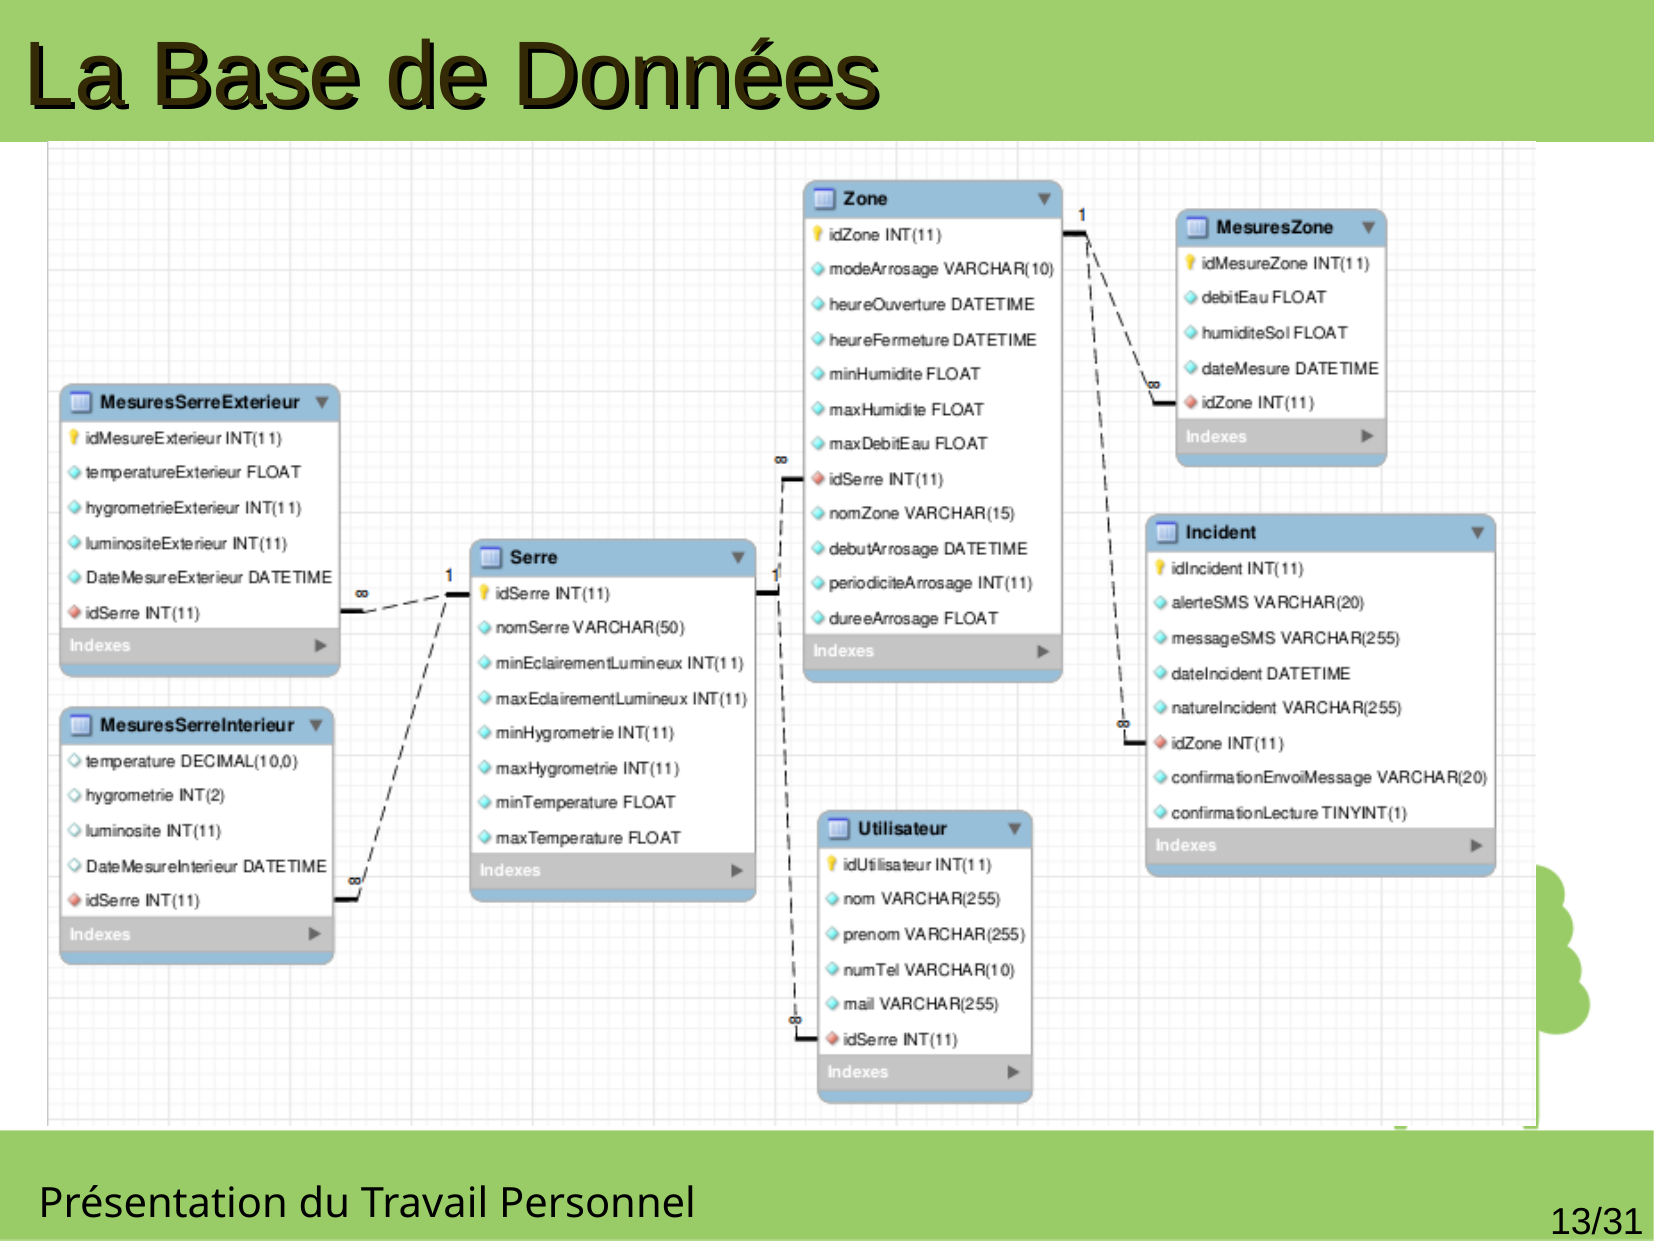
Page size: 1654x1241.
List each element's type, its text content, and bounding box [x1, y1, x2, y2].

text_box <numéro>/31 [1535, 1192, 1654, 1241]
list [1536, 249, 1571, 969]
text_box [0, 0, 1654, 142]
text_box Présentation du Travail Personnel [23, 1165, 1441, 1229]
title La Base de Données [23, 5, 1654, 142]
picture [0, 141, 1654, 1241]
